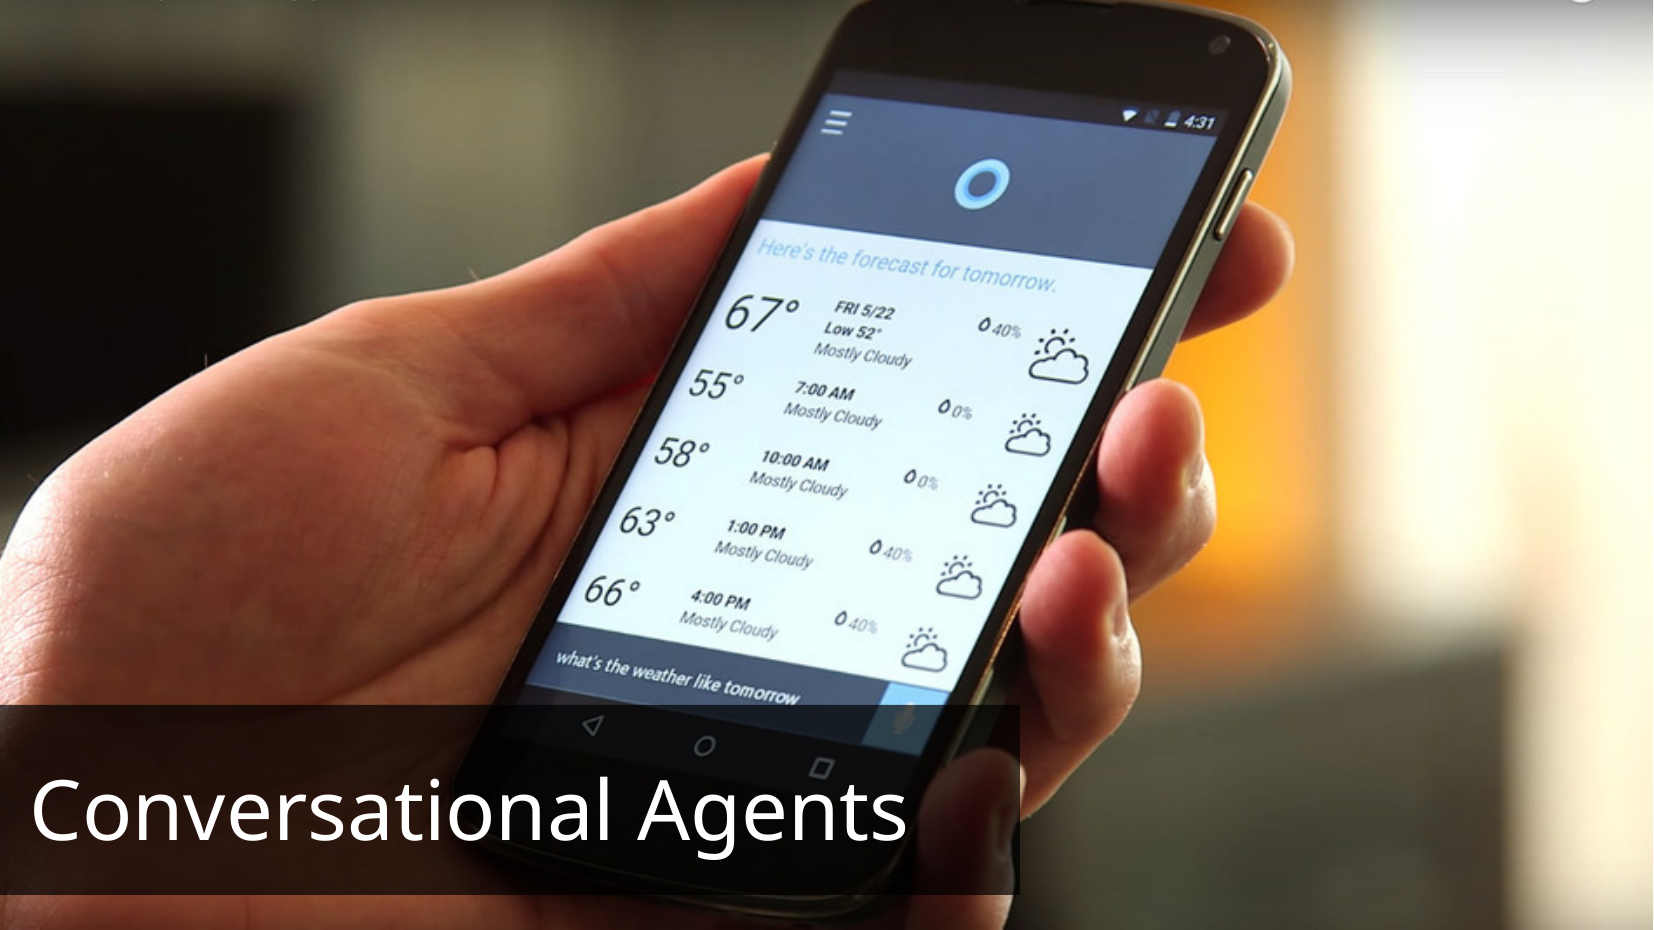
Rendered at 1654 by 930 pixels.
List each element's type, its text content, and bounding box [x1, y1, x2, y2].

text_box Conversational Agents [14, 750, 1083, 862]
text_box [0, 704, 1020, 895]
picture [0, 0, 1654, 930]
